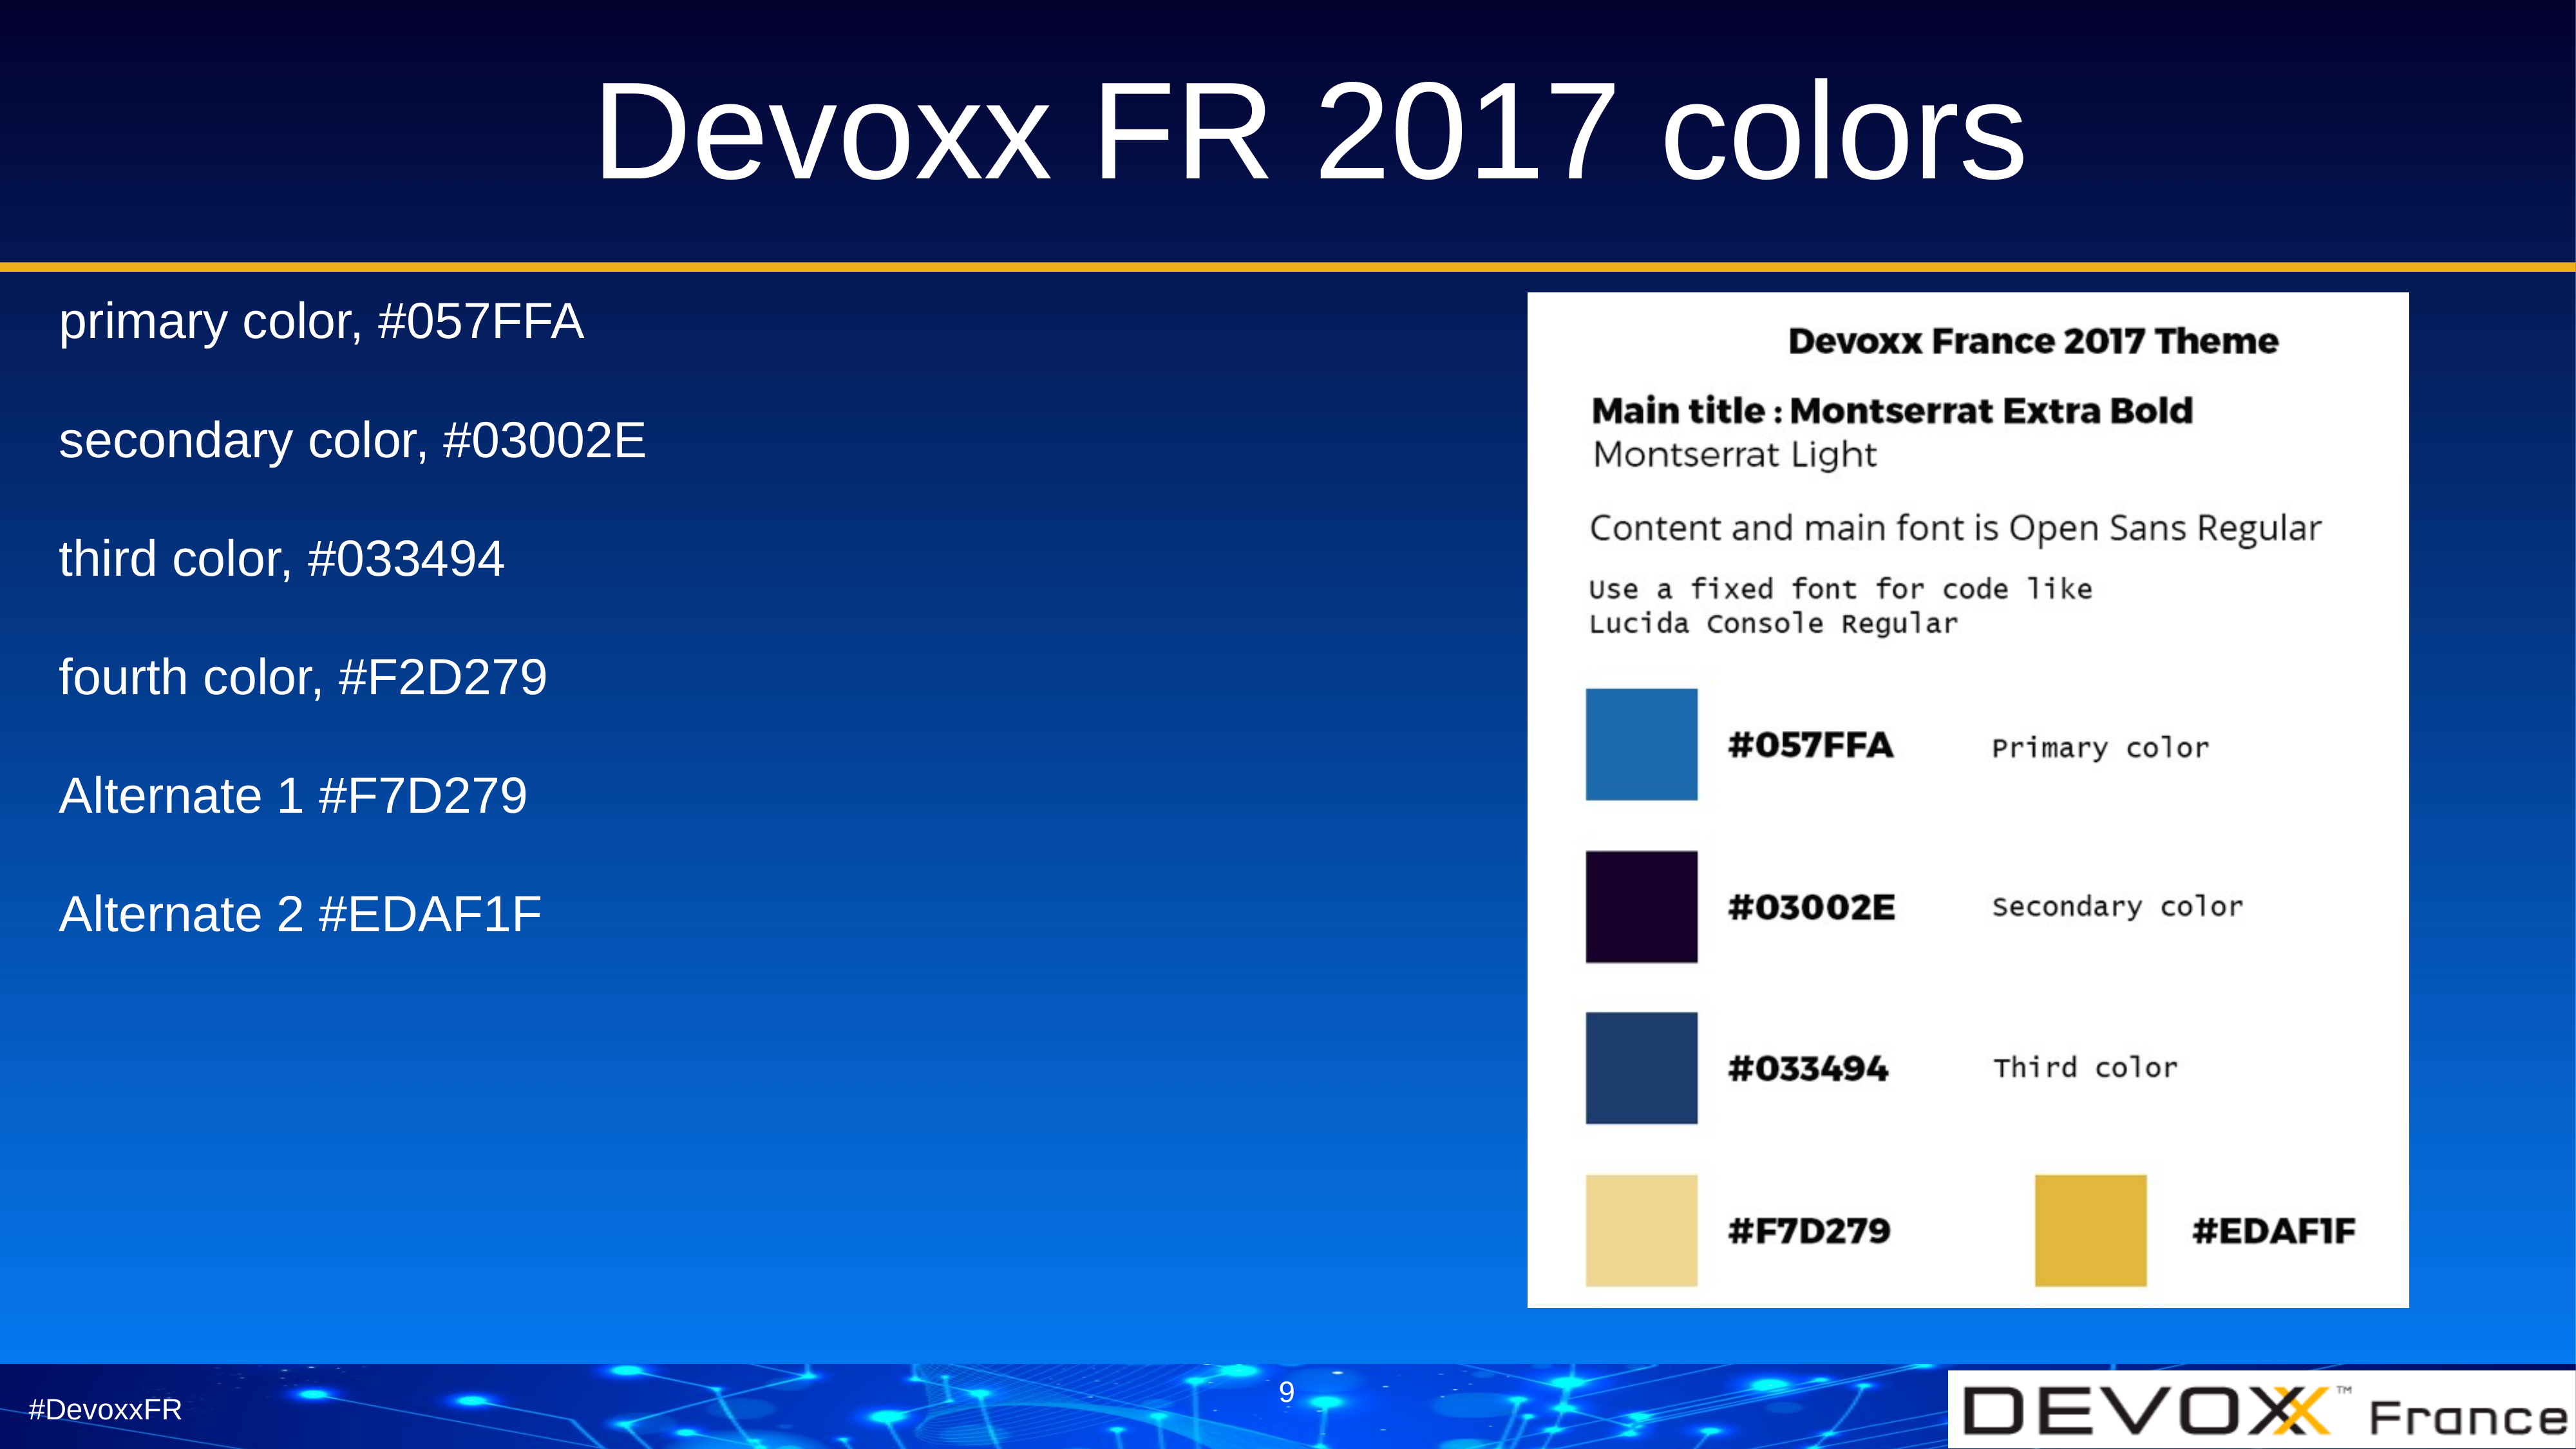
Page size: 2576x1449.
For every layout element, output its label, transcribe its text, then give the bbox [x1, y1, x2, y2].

slide_number 9 [1270, 1375, 1304, 1427]
picture [0, 0, 2576, 262]
picture [748, 1440, 758, 1443]
picture [0, 272, 2576, 1449]
title Devoxx FR 2017 colors [299, 14, 2322, 247]
list primary color, #057FFA secondary color, #03002E third color, #033494 fourth color, #F2D279 Alternate 1 #F7D279 Alternate 2 #EDAF1F [59, 292, 1041, 1308]
picture [755, 1445, 766, 1449]
picture [1316, 1445, 1324, 1448]
